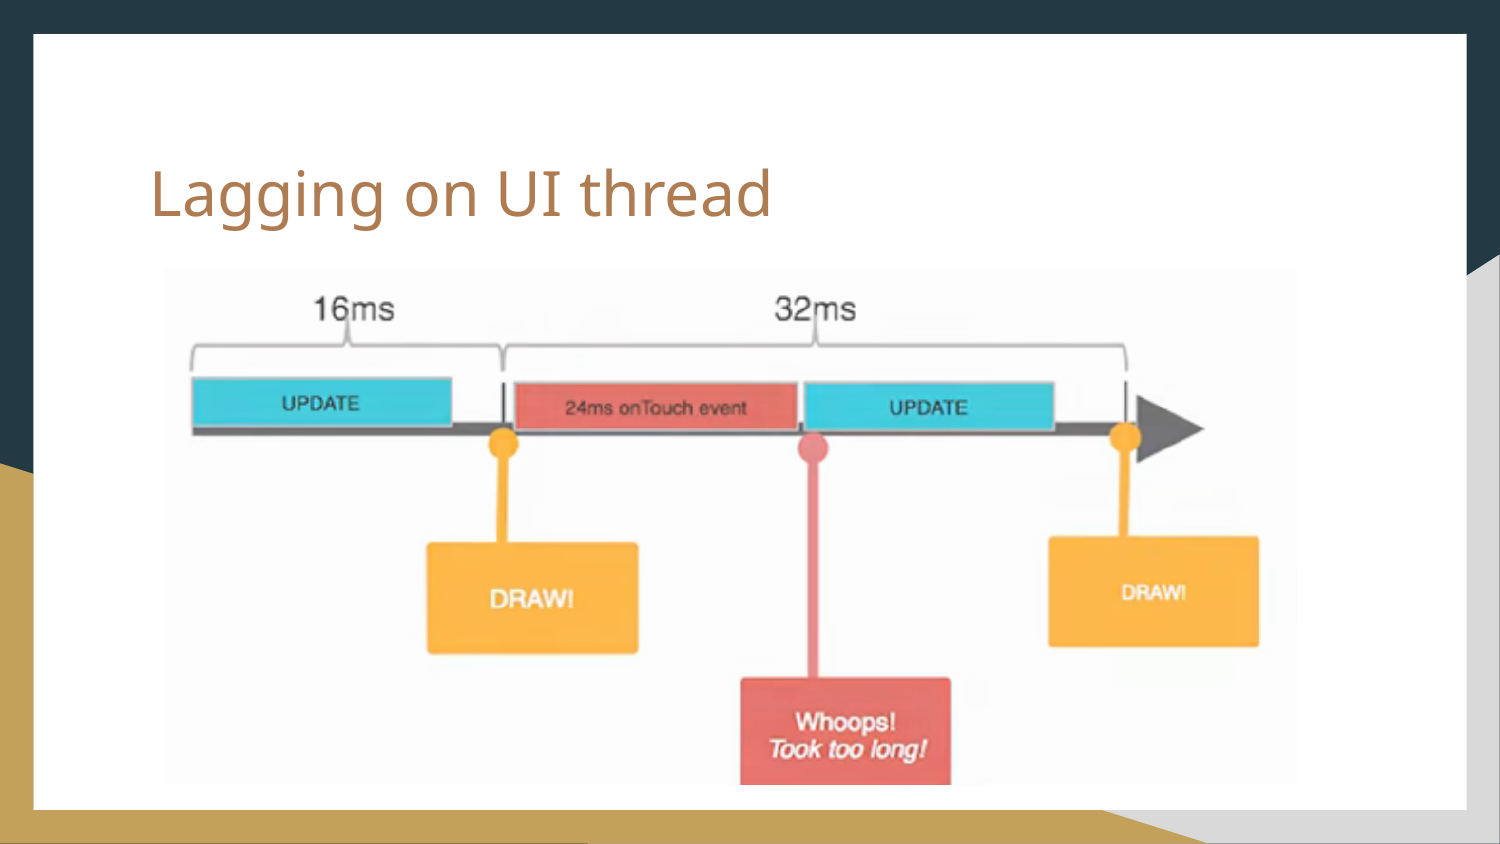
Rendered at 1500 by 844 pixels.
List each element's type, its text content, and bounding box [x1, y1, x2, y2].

title Lagging on UI thread [134, 138, 1366, 296]
picture [164, 269, 1297, 785]
